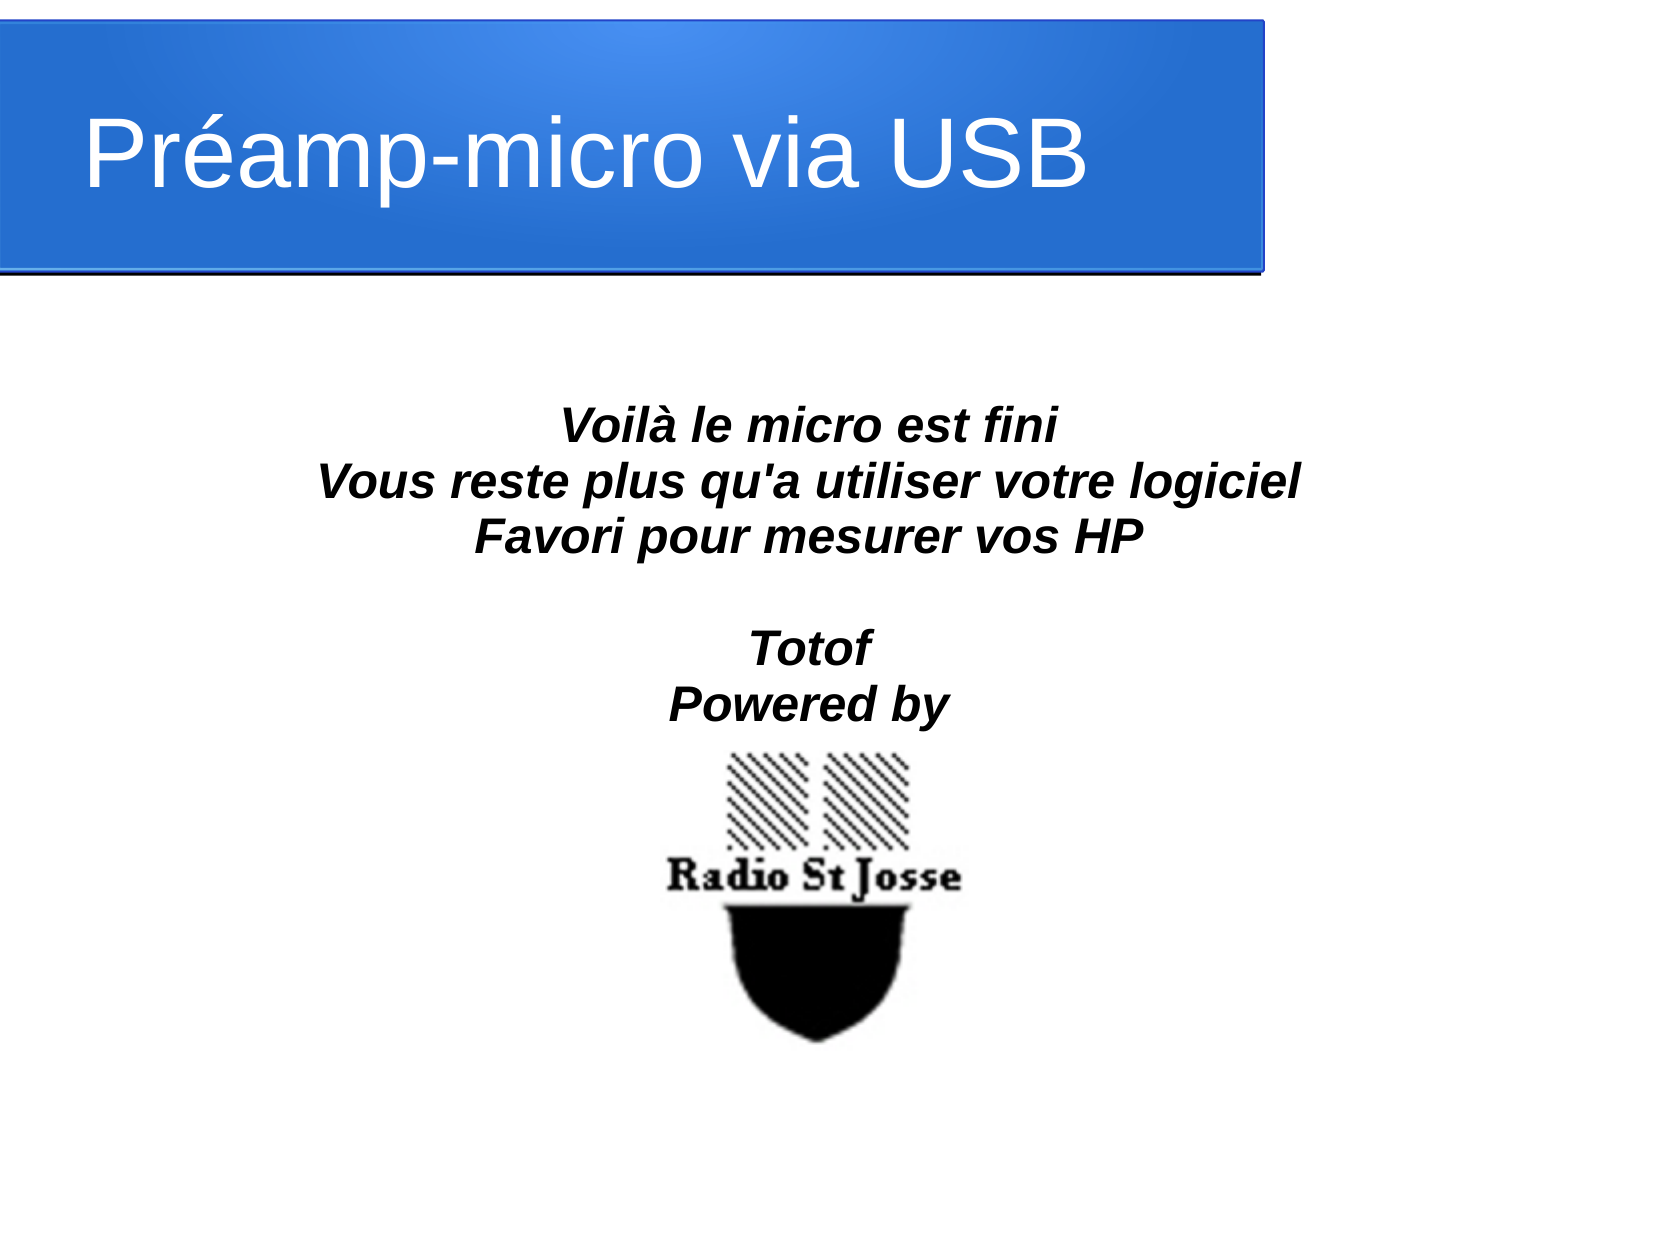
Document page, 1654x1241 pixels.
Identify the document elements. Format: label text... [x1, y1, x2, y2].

picture [660, 750, 969, 1051]
text_box Voilà le micro est fini Vous reste plus qu'a utiliser votre logiciel Favori pour mesurer vos HP Totof Powered by [283, 389, 1335, 839]
title Préamp-micro via USB [82, 49, 1250, 257]
